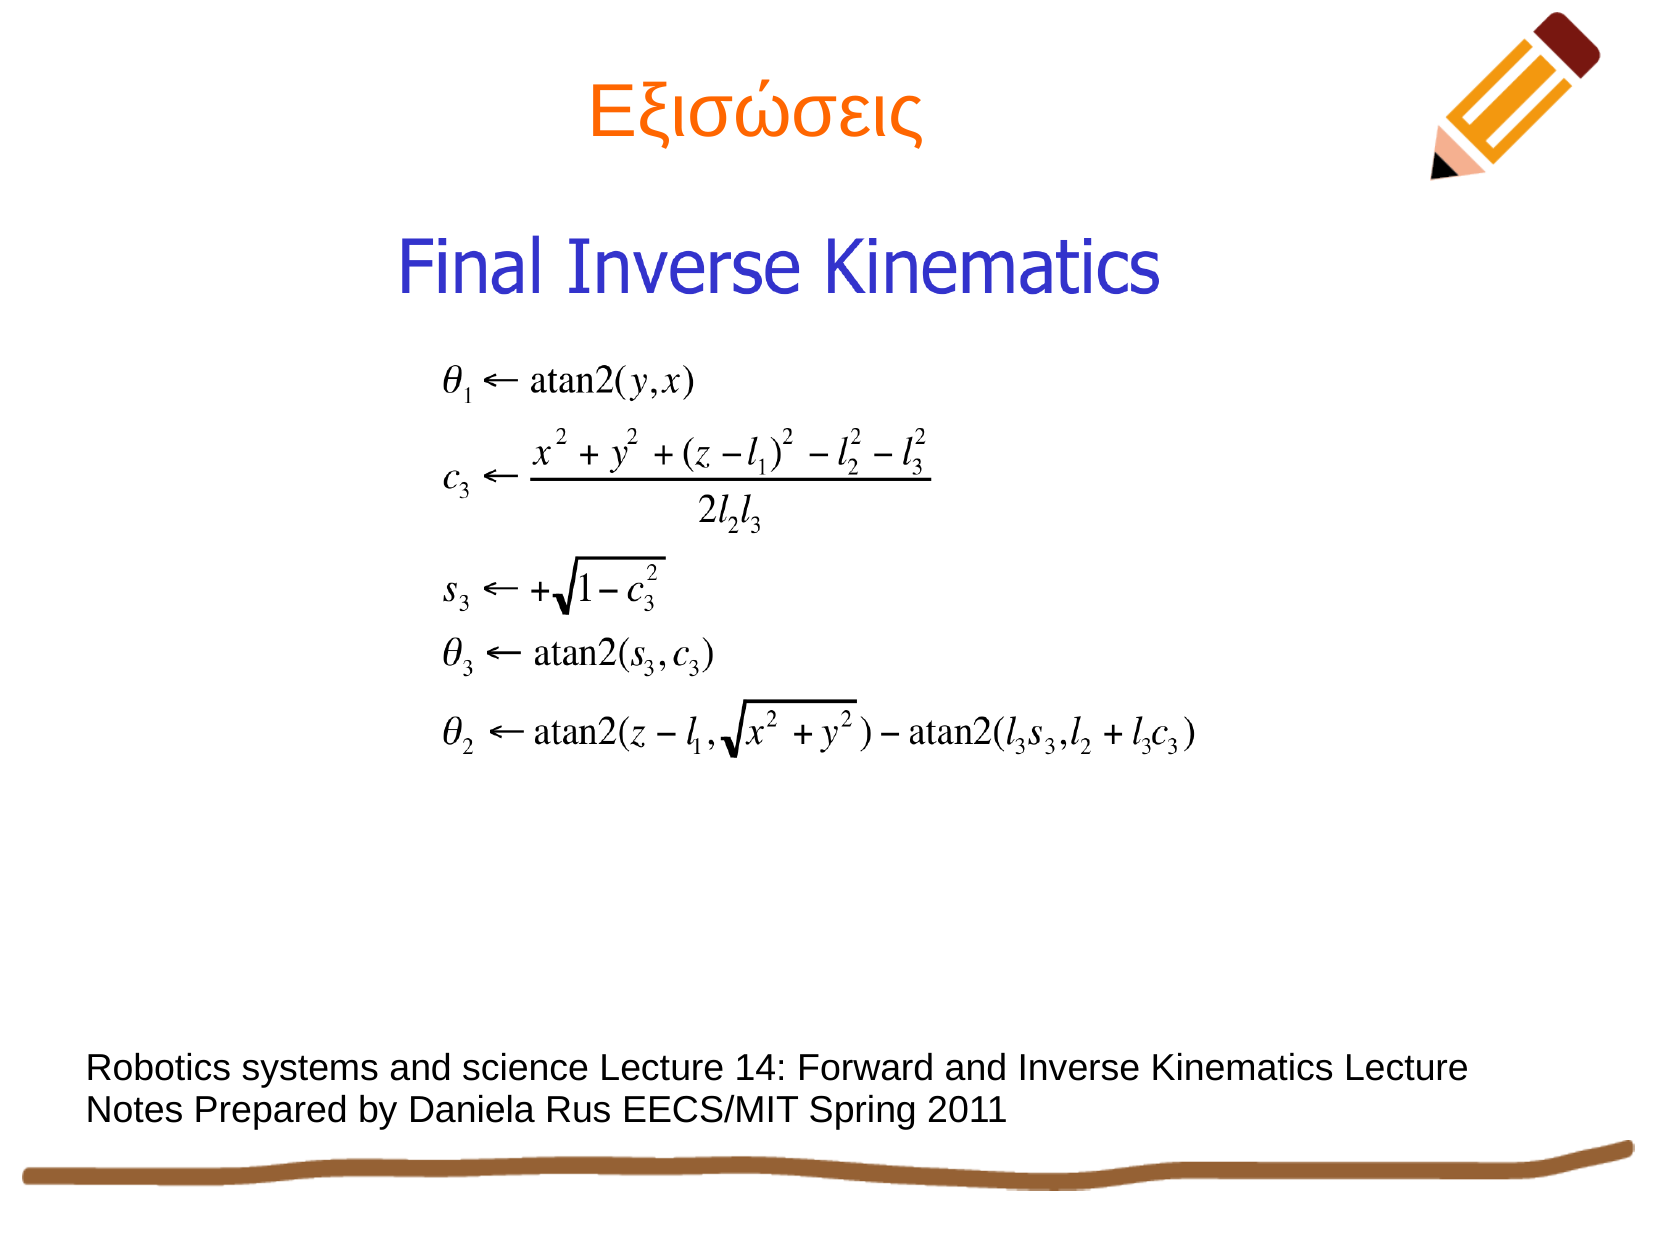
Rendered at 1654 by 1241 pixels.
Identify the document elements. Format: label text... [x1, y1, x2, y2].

picture [22, 1140, 1635, 1191]
picture [1430, 12, 1601, 181]
picture [283, 177, 1311, 839]
text_box Robotics systems and science Lecture 14: Forward and Inverse Kinematics Lecture Notes Prepared by Daniela Rus EECS/MIT Spring 2011 [70, 1039, 1571, 1158]
title Εξισώσεις [82, 49, 1430, 172]
